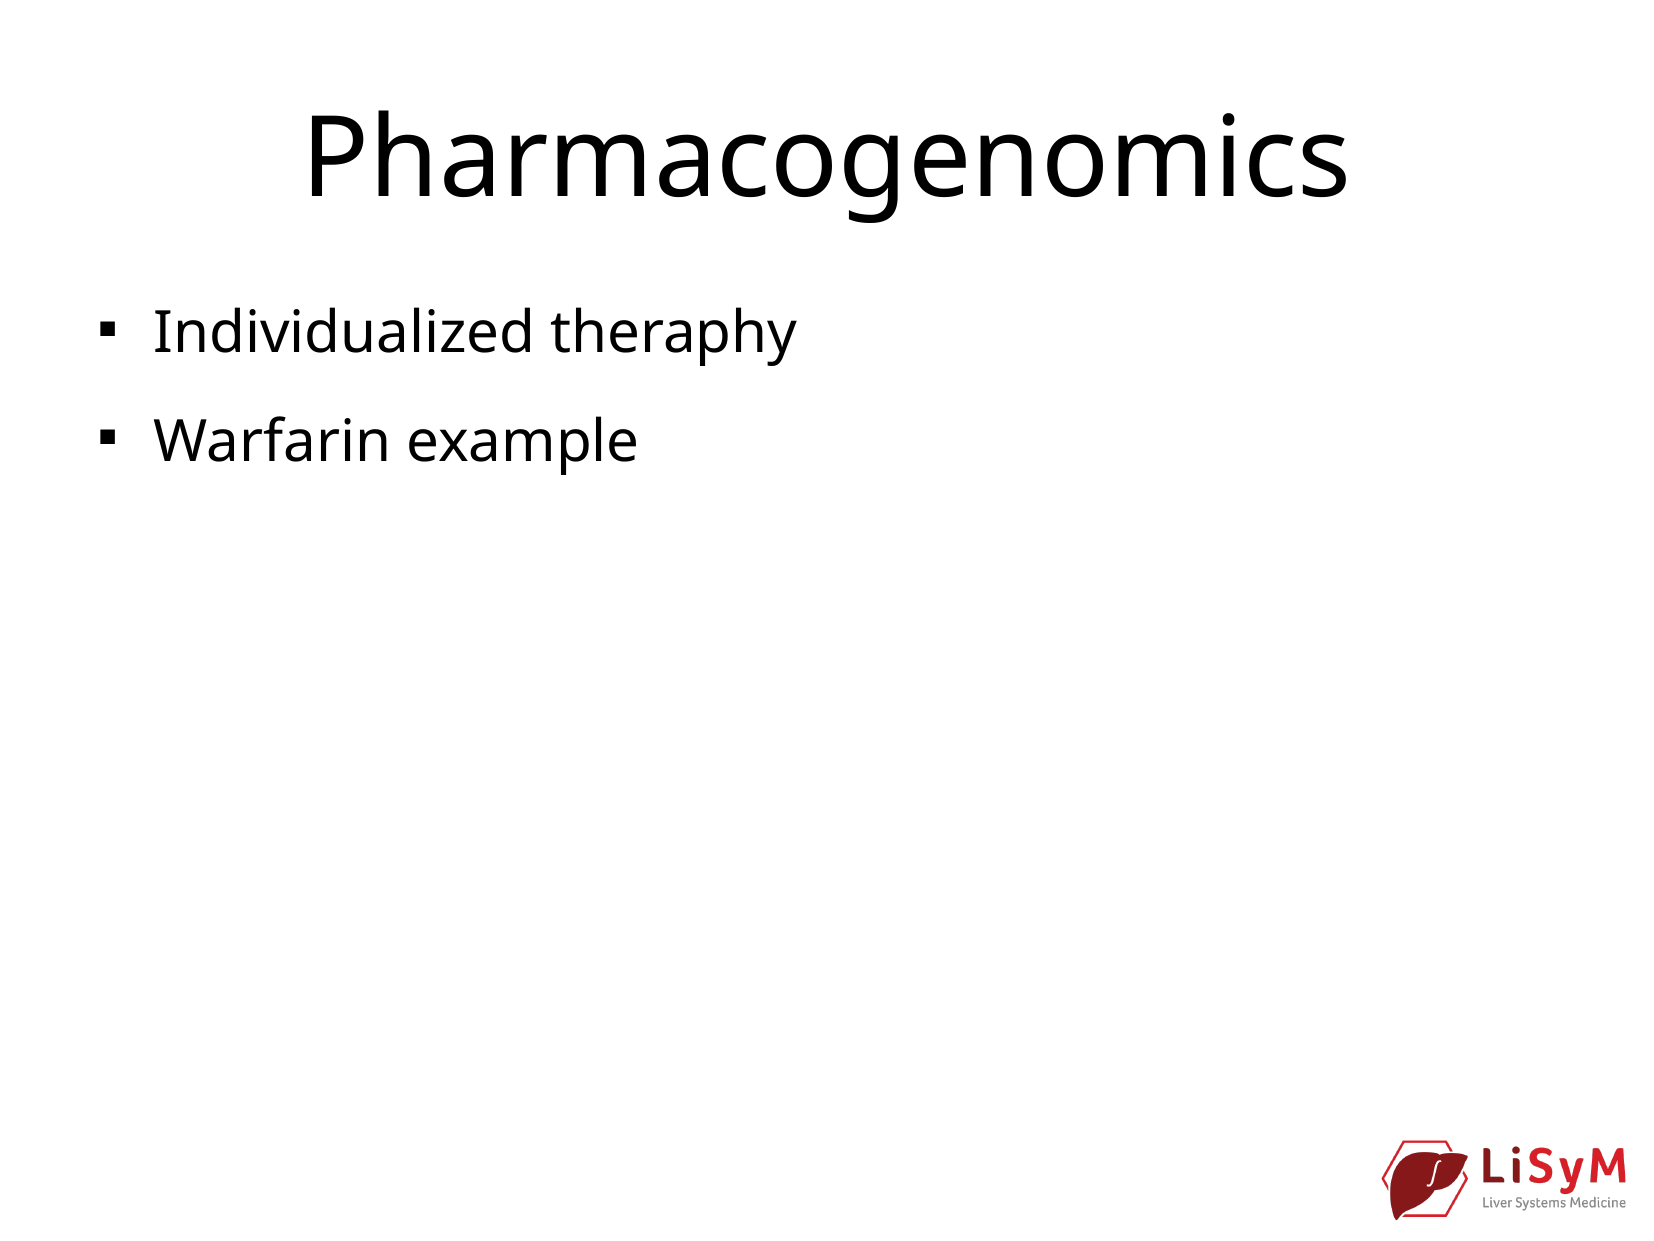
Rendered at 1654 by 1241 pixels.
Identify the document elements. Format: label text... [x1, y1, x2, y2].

title Pharmacogenomics [82, 49, 1571, 257]
picture [1380, 1139, 1627, 1222]
list Individualized theraphy Warfarin example [82, 290, 1571, 1010]
